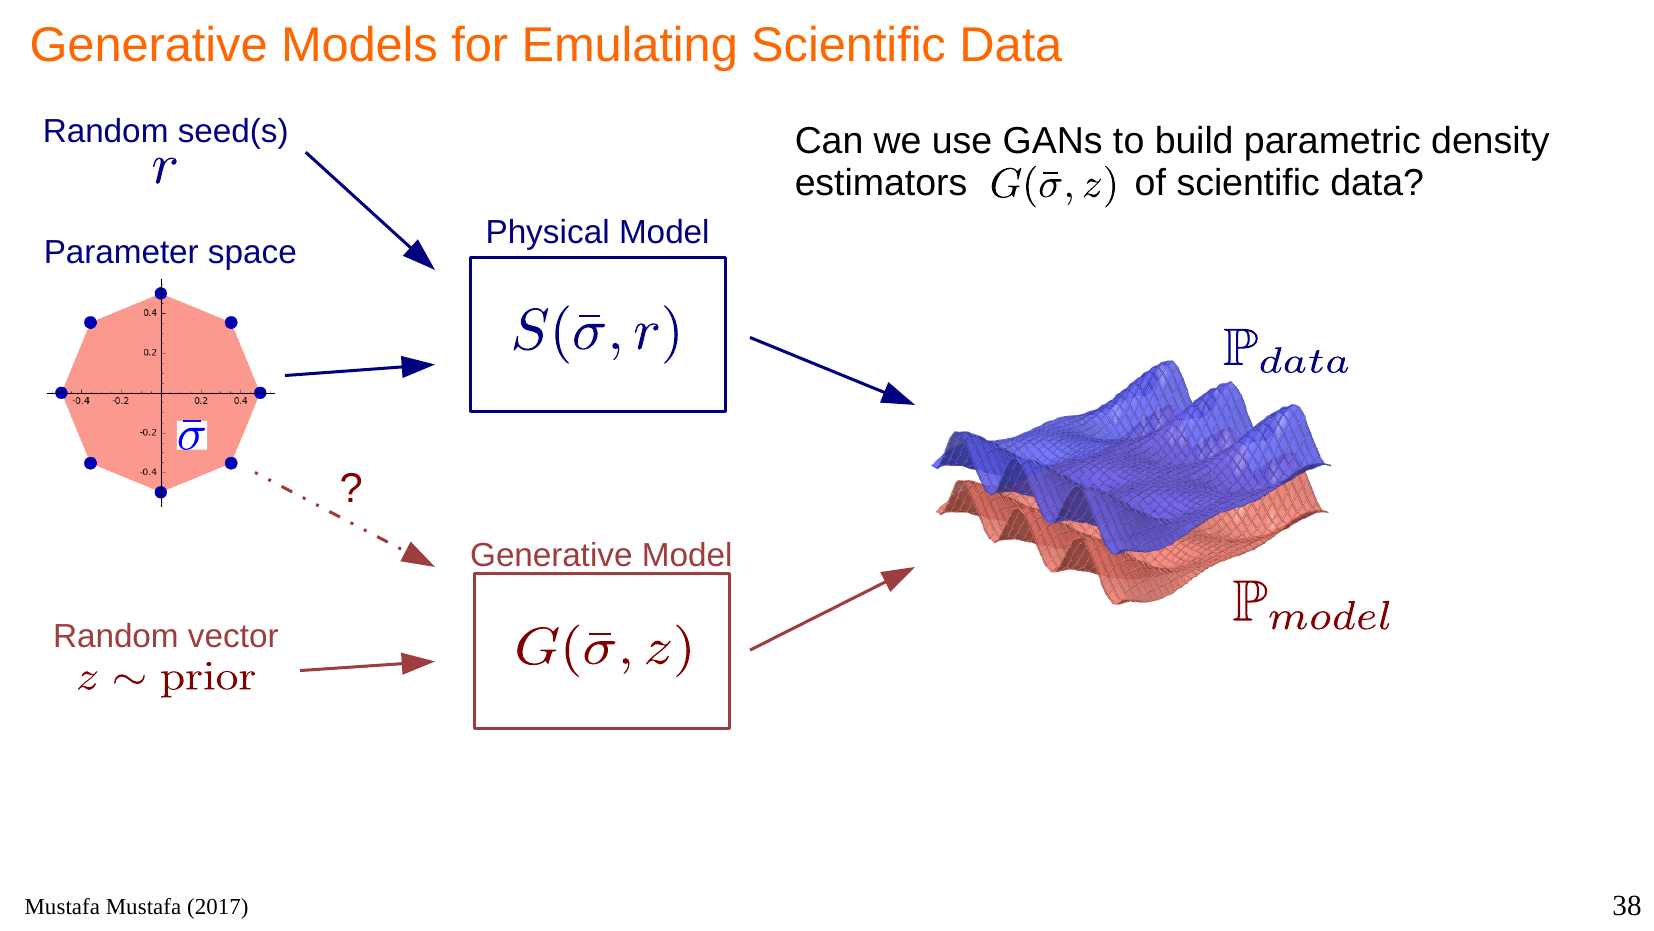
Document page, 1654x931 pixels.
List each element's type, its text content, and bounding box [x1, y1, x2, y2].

text_box [151, 157, 180, 184]
text_box Random vector [38, 610, 294, 663]
text_box [510, 305, 684, 364]
text_box Random seed(s) [28, 105, 304, 158]
text_box [514, 624, 696, 677]
text_box Physical Model [470, 206, 726, 256]
text_box [989, 165, 1119, 208]
text_box [75, 661, 257, 698]
text_box [1222, 328, 1351, 374]
text_box Parameter space [28, 226, 327, 279]
picture [40, 279, 281, 513]
title Generative Models for Emulating Scientific Data [29, 15, 1621, 74]
text_box ? [324, 457, 378, 519]
text_box [1232, 580, 1393, 630]
text_box [176, 420, 208, 451]
picture [896, 264, 1364, 686]
text_box Can we use GANs to build parametric density estimators of scientific data? [780, 111, 1576, 217]
text_box Generative Model [455, 528, 748, 581]
